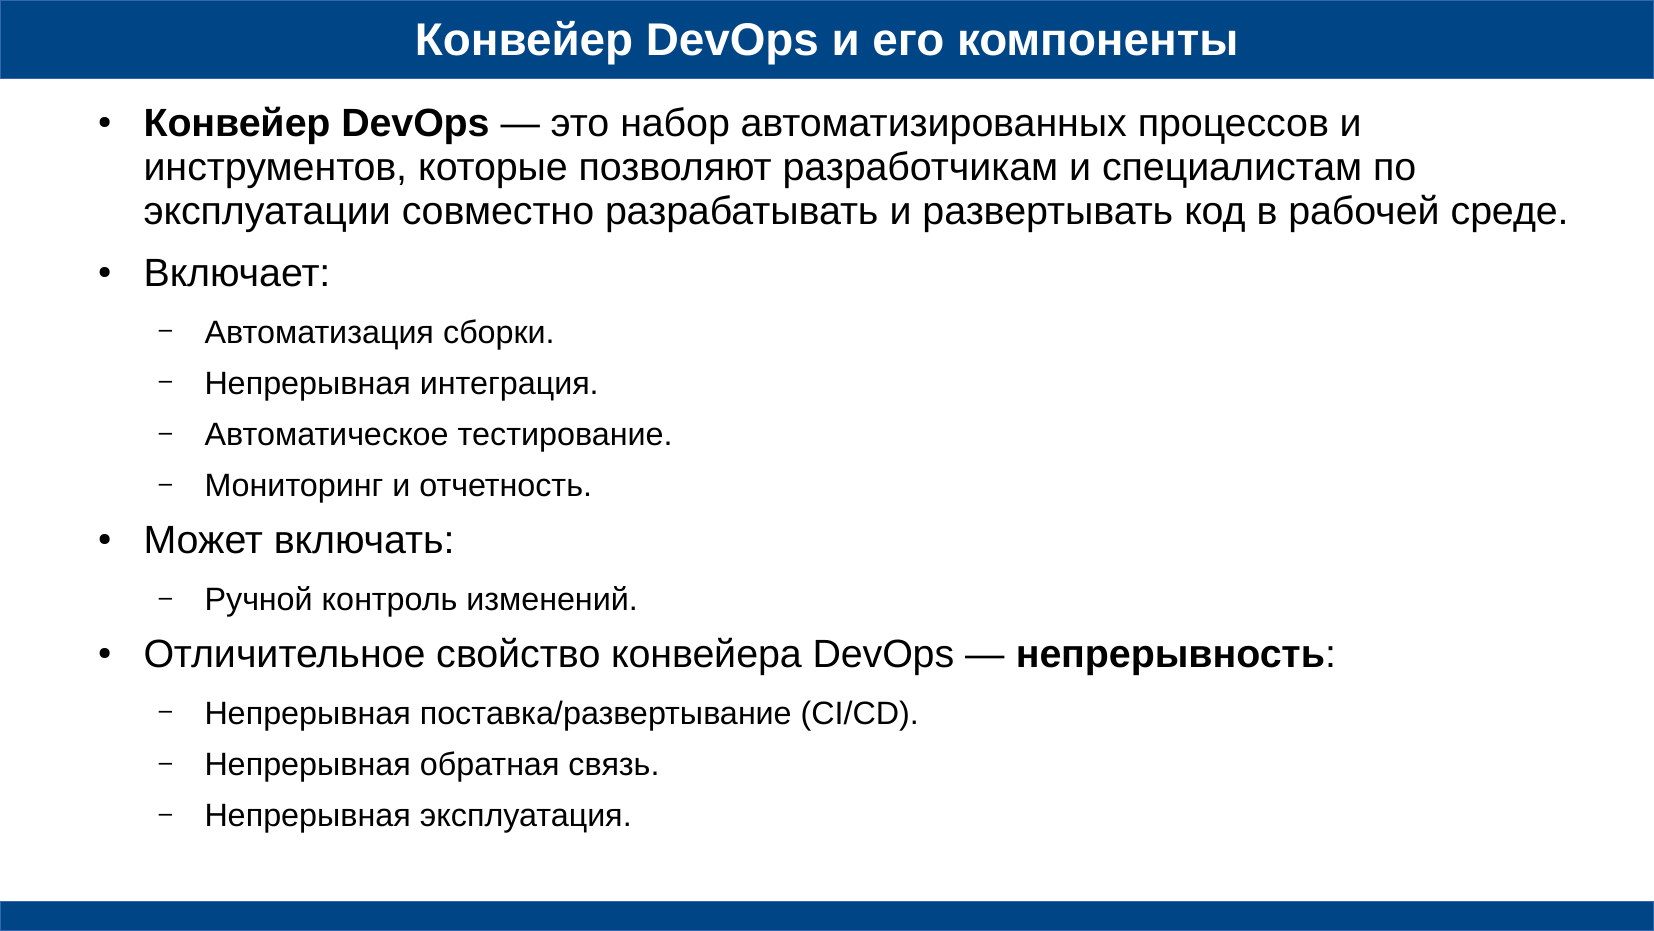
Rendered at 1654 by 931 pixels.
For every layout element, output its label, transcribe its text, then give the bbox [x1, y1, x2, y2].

list Конвейер DevOps — это набор автоматизированных процессов и инструментов, которые позволяют разработчикам и специалистам по эксплуатации совместно разрабатывать и развертывать код в рабочей среде. Включает: Автоматизация сборки. Непрерывная интеграция. Автоматическое тестирование. Мониторинг и отчетность. Может включать: Ручной контроль изменений. Отличительное свойство конвейера DevOps — непрерывность: Непрерывная поставка/развертывание (CI/CD). Непрерывная обратная связь. Непрерывная эксплуатация. [82, 101, 1571, 886]
title Конвейер DevOps и его компоненты [0, 0, 1654, 79]
